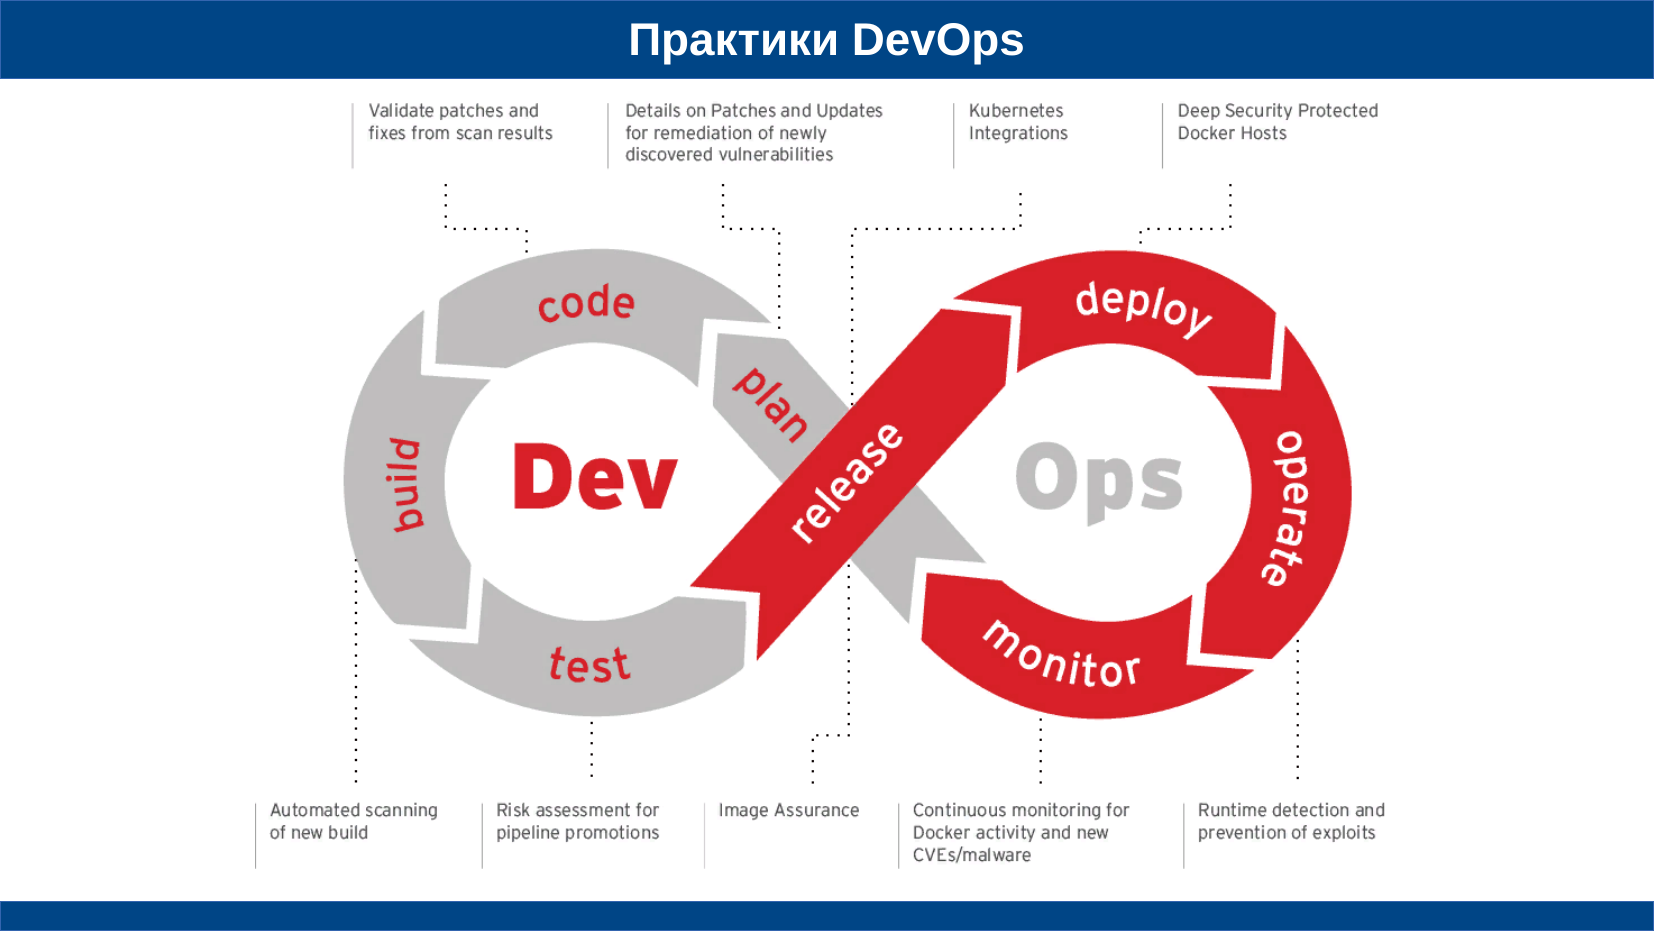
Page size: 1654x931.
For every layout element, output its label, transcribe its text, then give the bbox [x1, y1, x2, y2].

picture [255, 101, 1391, 869]
title Практики DevOps [0, 0, 1654, 79]
